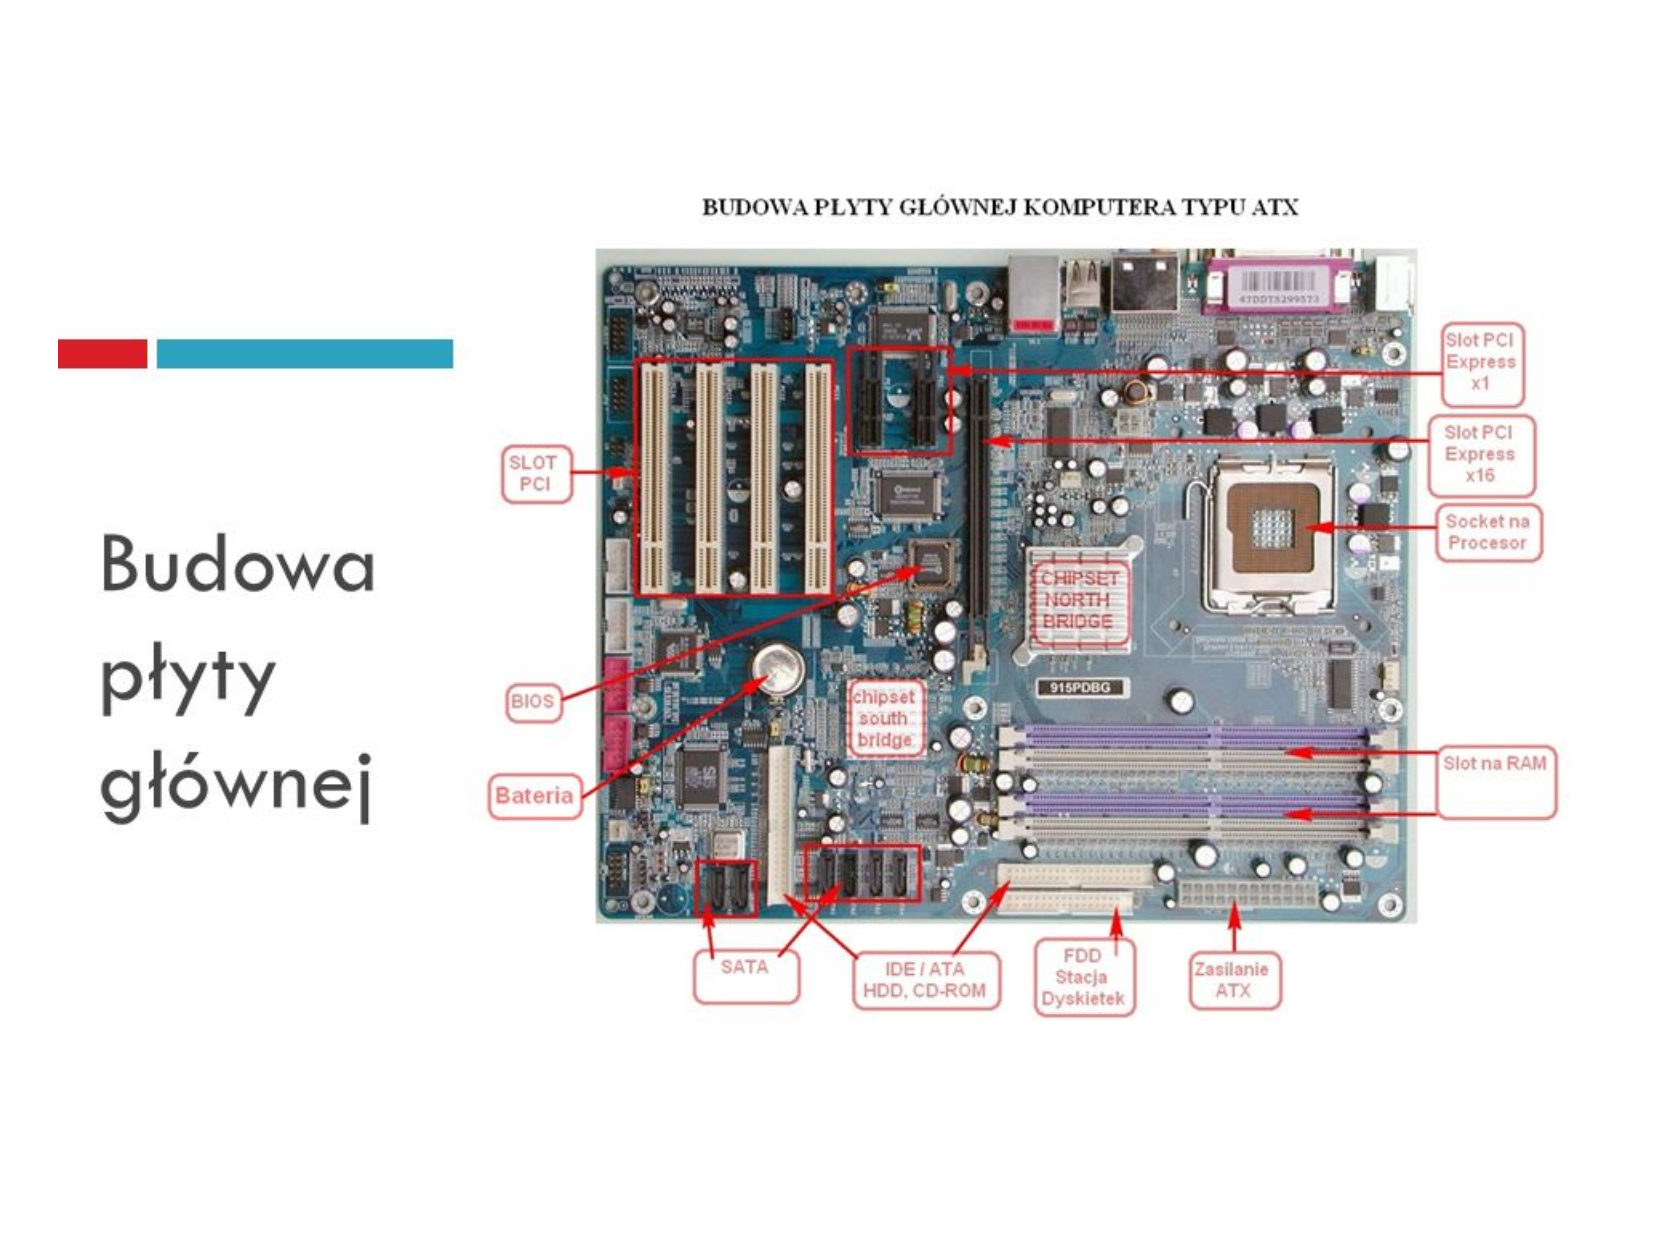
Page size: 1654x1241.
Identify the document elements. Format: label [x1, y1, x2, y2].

picture [58, 147, 1595, 1021]
